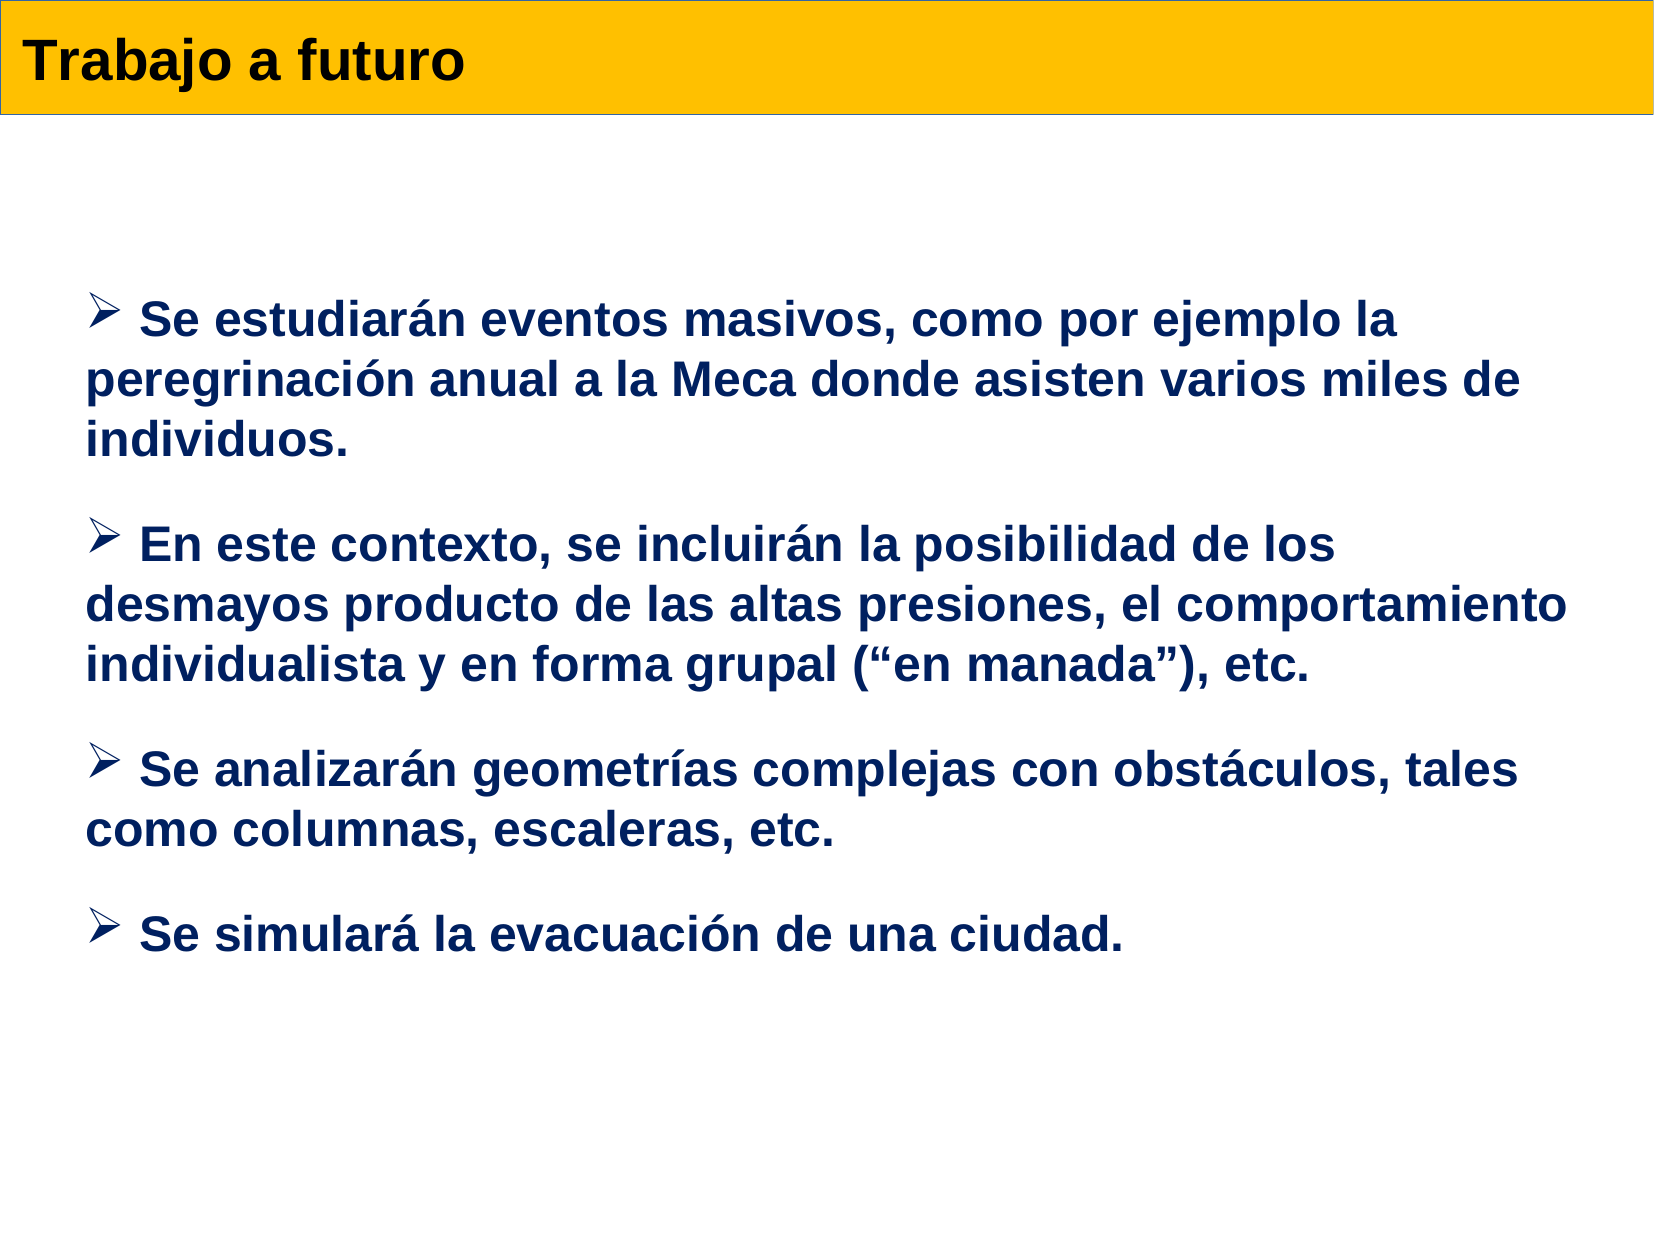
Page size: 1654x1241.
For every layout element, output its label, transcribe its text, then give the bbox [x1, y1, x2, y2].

text_box [0, 0, 1654, 115]
text_box Trabajo a futuro [7, 14, 981, 95]
text_box Se estudiarán eventos masivos, como por ejemplo la peregrinación anual a la Meca donde asisten varios miles de individuos. En este contexto, se incluirán la posibilidad de los desmayos producto de las altas presiones, el comportamiento individualista y en forma grupal (“en manada”), etc. Se analizarán geometrías complejas con obstáculos, tales como columnas, escaleras, etc. Se simulará la evacuación de una ciudad. [70, 278, 1607, 1014]
